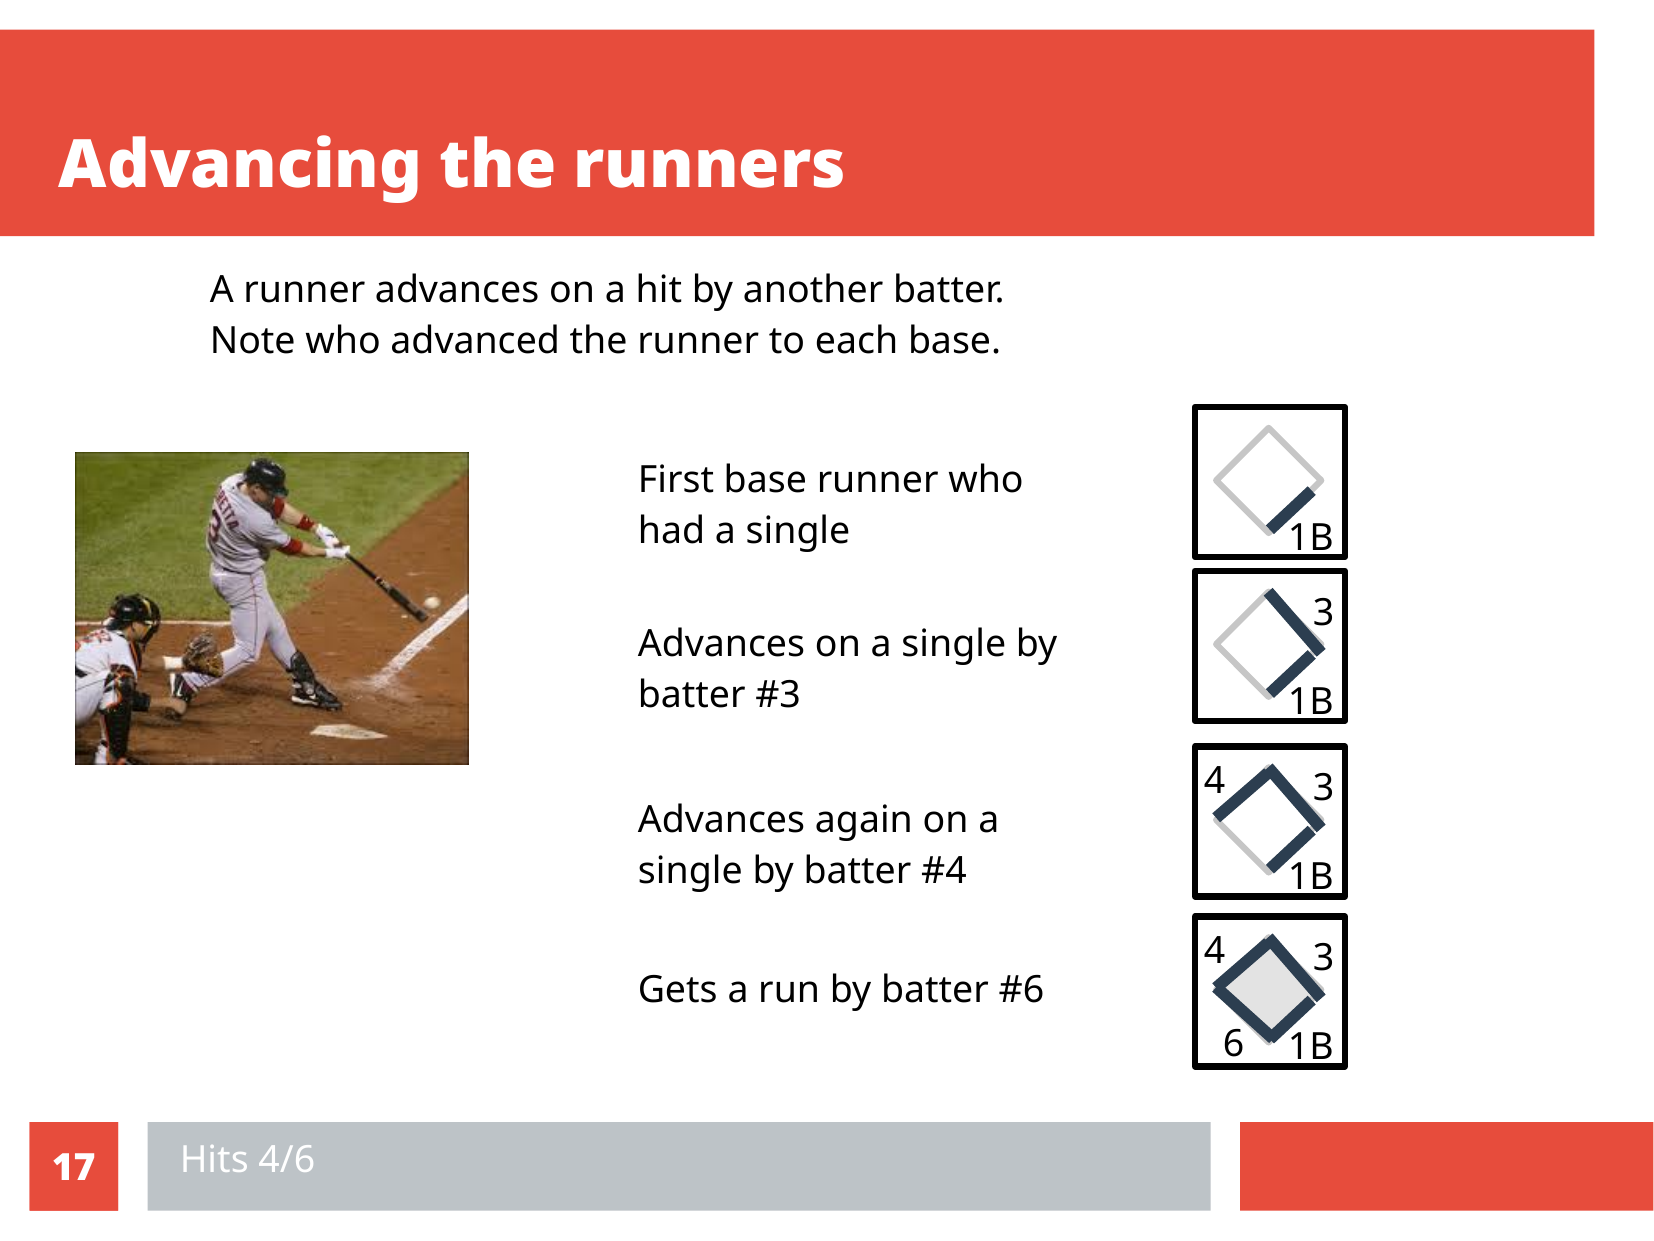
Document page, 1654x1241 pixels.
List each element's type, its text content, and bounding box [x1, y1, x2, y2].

text_box Hits 4/6 [165, 1125, 736, 1184]
text_box 6 [1208, 1008, 1269, 1068]
text_box 3 [1298, 753, 1345, 812]
text_box 3 [1298, 923, 1345, 982]
text_box [1227, 950, 1313, 1028]
text_box Advances again on a single by batter #4 [623, 784, 1089, 887]
text_box 1B [1273, 666, 1364, 726]
text_box 1B [1273, 1012, 1364, 1071]
text_box 4 [1189, 915, 1233, 975]
title Advancing the runners [59, 59, 1595, 207]
text_box Advances on a single by batter #3 [623, 609, 1089, 712]
picture [75, 452, 469, 766]
text_box First base runner who had a single [623, 445, 1089, 548]
text_box 3 [1298, 577, 1345, 637]
text_box 1B [1273, 502, 1364, 562]
text_box 4 [1189, 745, 1233, 805]
text_box Gets a run by batter #6 [623, 954, 1089, 1057]
text_box A runner advances on a hit by another batter. Note who advanced the runner to each base. [195, 255, 1246, 444]
text_box 1B [1273, 842, 1364, 901]
